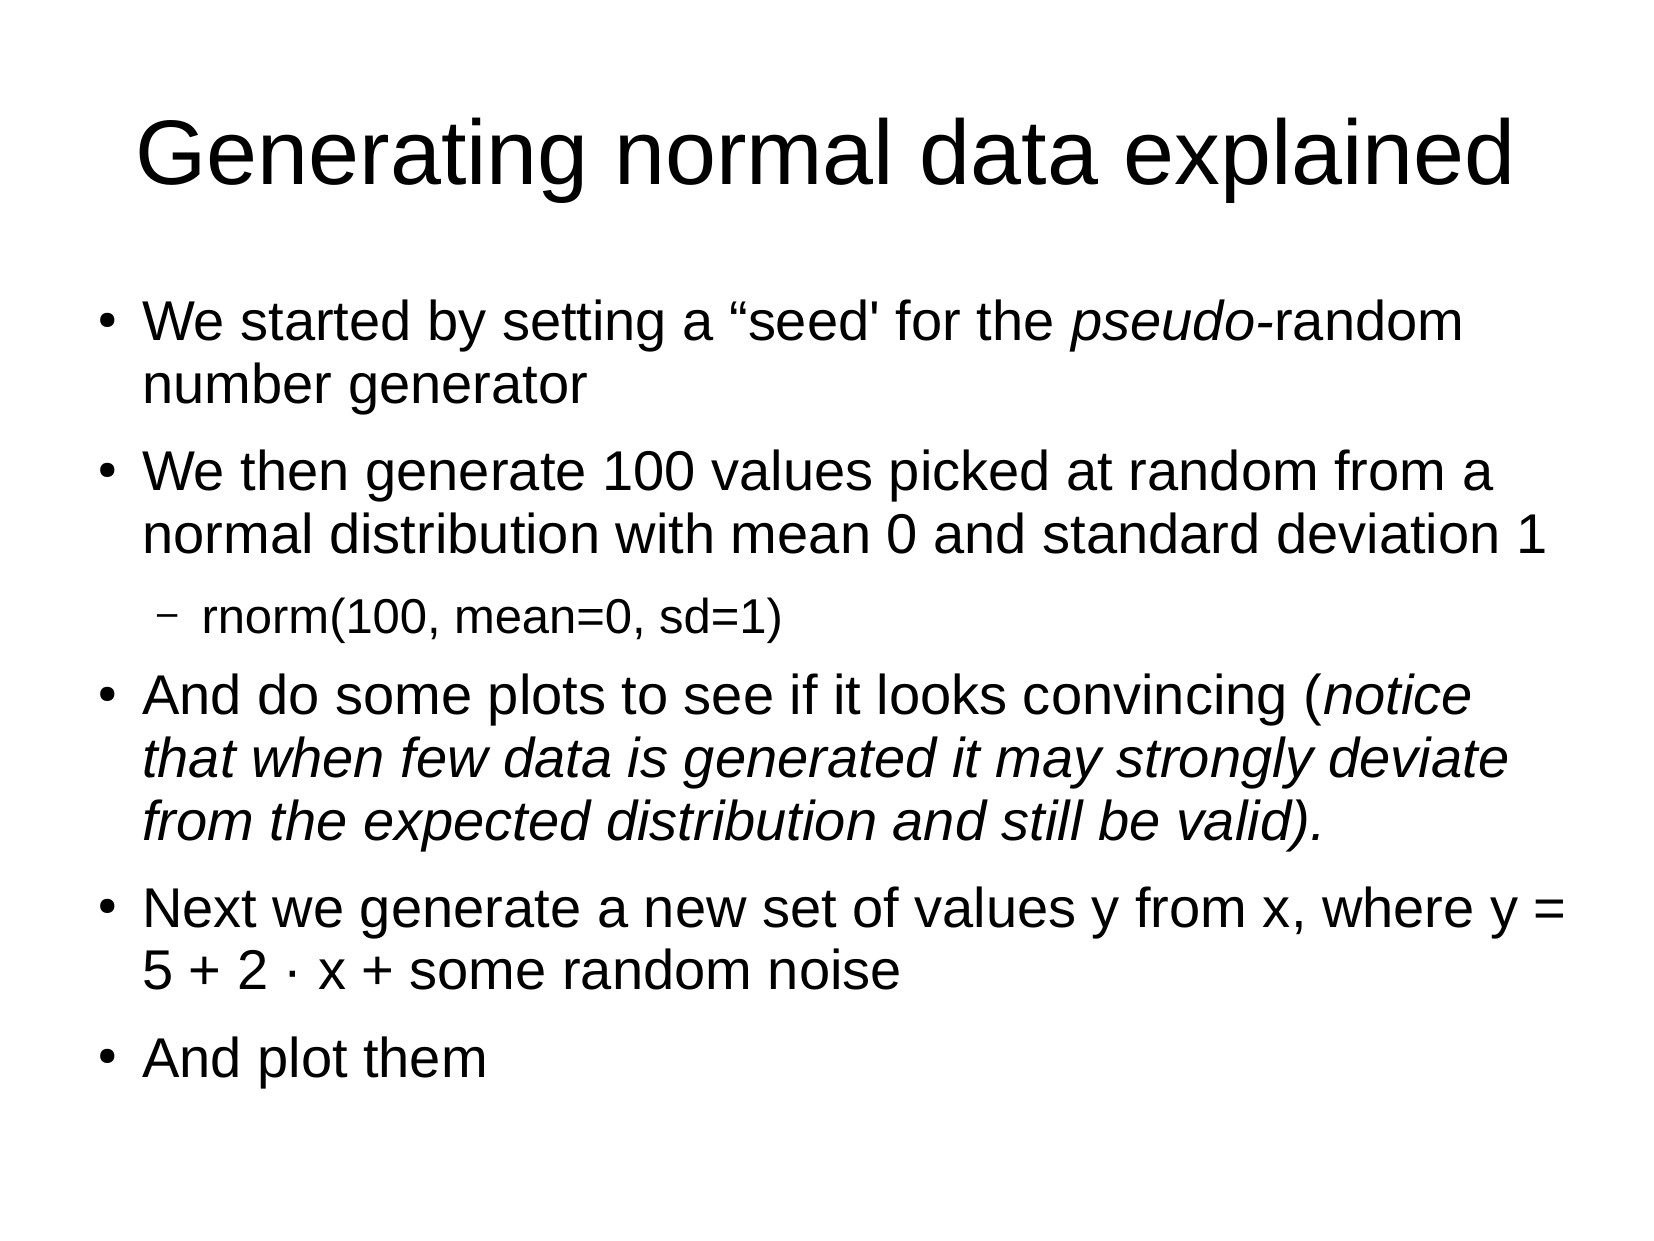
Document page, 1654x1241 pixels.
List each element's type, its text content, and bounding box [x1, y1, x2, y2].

title Generating normal data explained [82, 49, 1571, 257]
list We started by setting a “seed' for the pseudo-random number generator We then generate 100 values picked at random from a normal distribution with mean 0 and standard deviation 1 rnorm(100, mean=0, sd=1) And do some plots to see if it looks convincing (notice that when few data is generated it may strongly deviate from the expected distribution and still be valid). Next we generate a new set of values y from x, where y = 5 + 2 · x + some random noise And plot them [82, 290, 1571, 1182]
